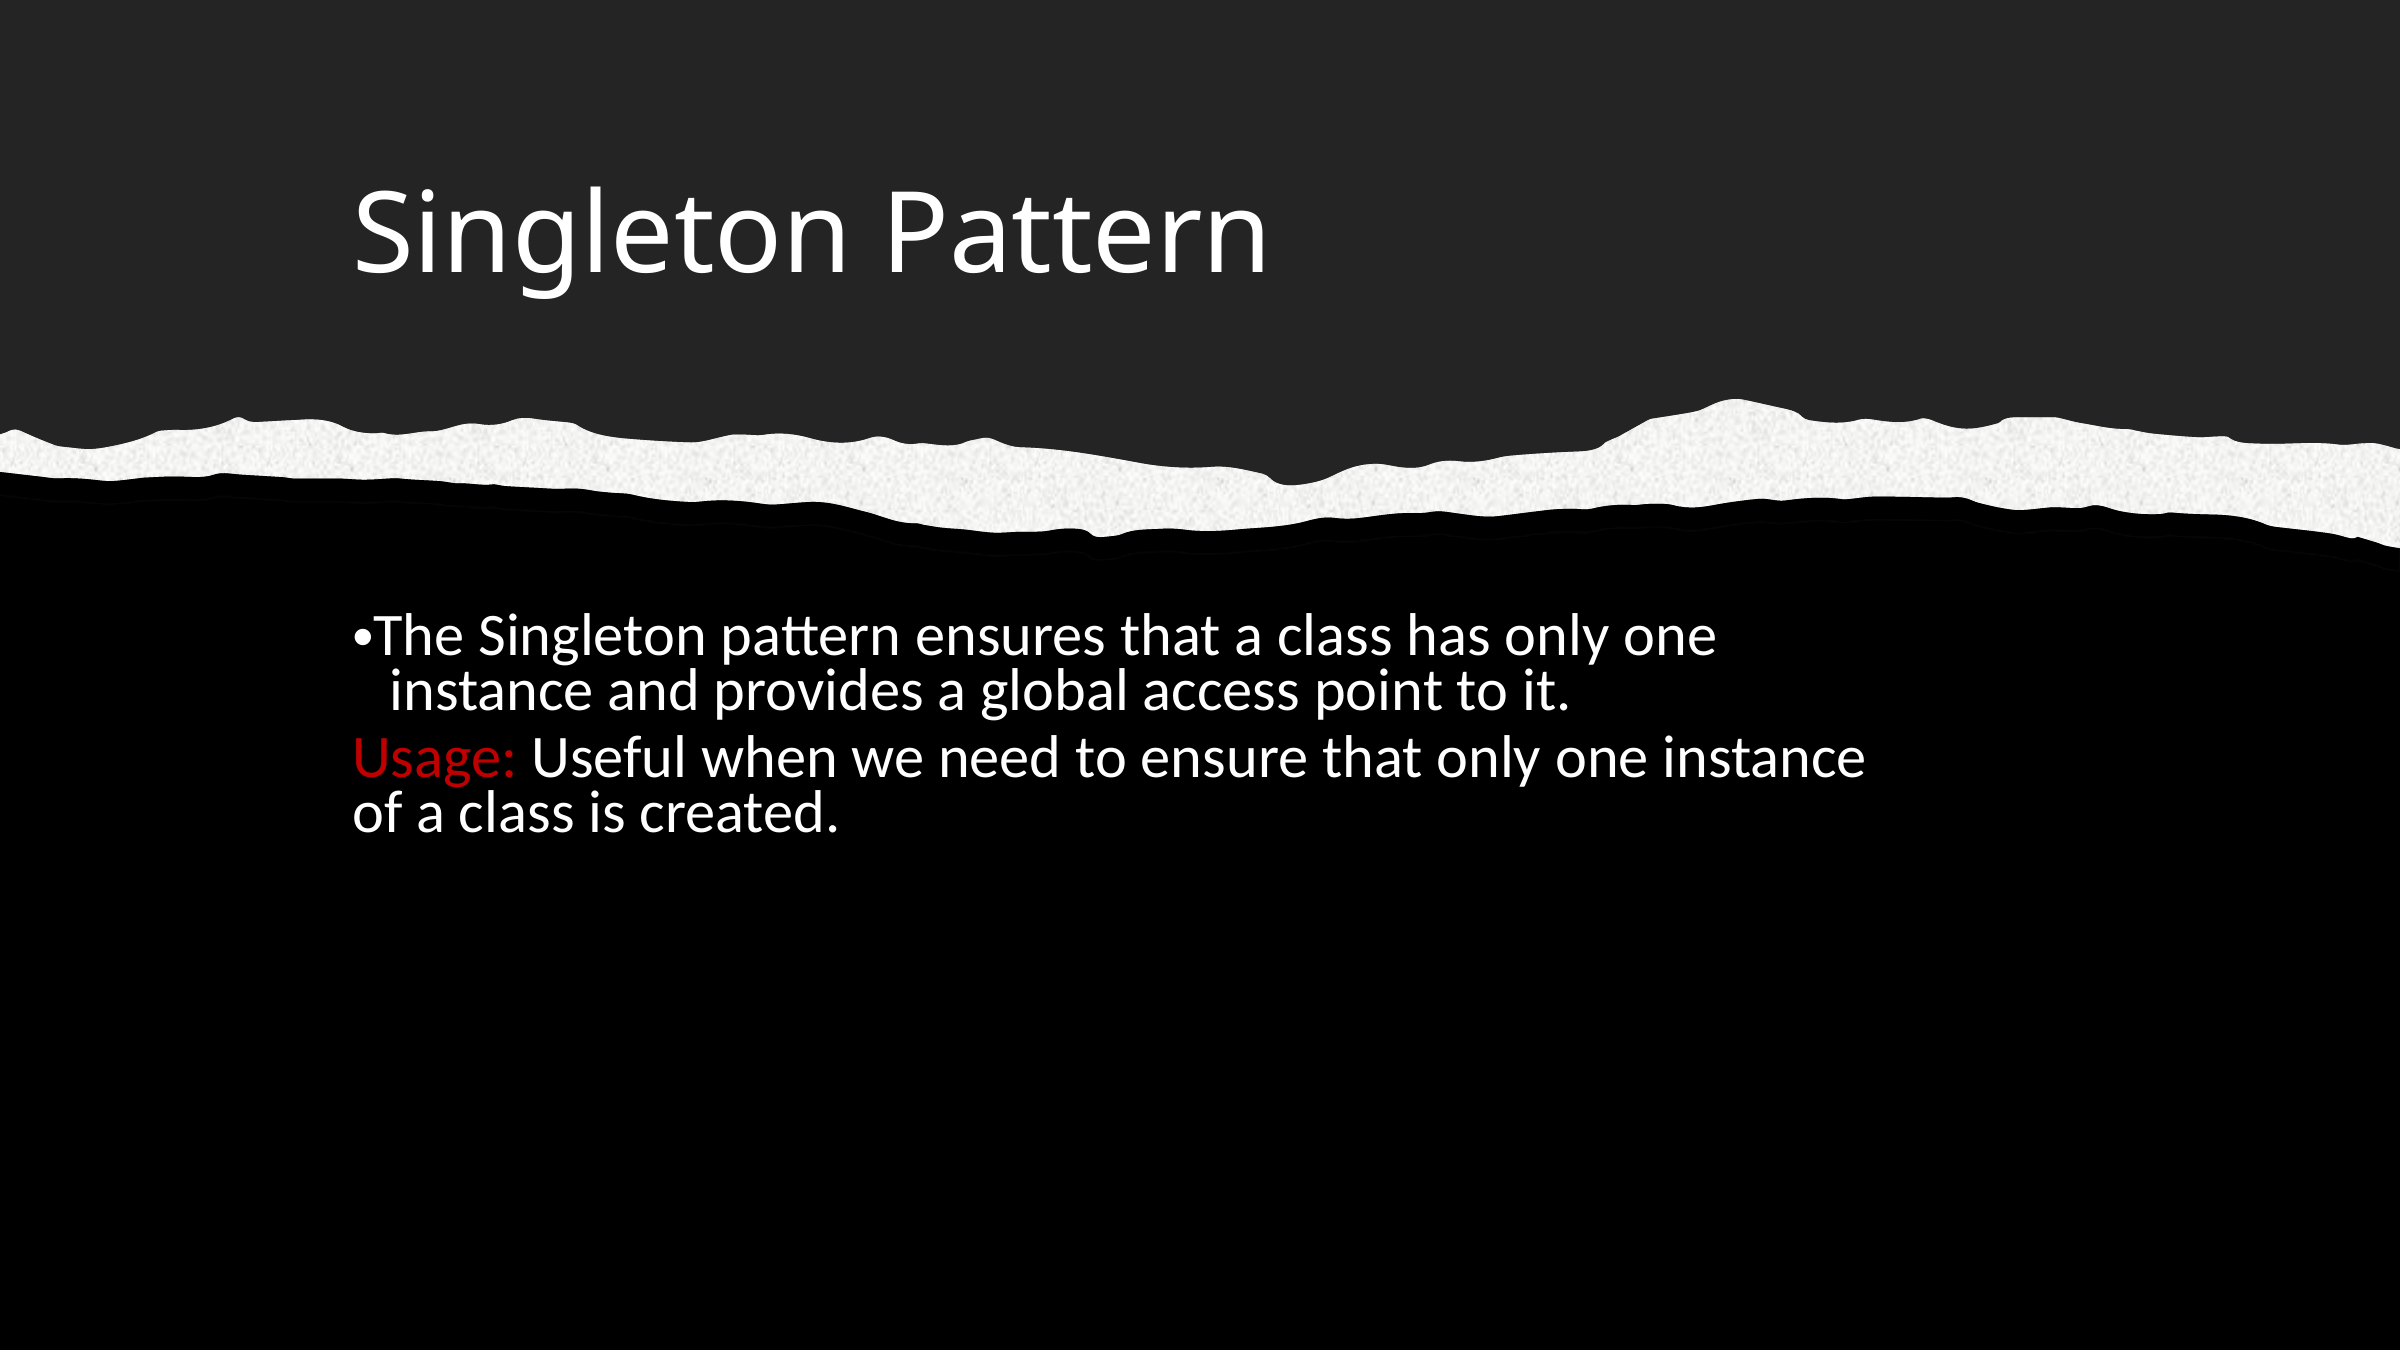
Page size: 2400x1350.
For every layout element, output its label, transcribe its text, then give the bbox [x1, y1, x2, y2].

text_box The Singleton pattern ensures that a class has only one instance and provides a global access point to it. Usage: Useful when we need to ensure that only one instance of a class is created. [337, 604, 1886, 1183]
text_box Singleton Pattern [337, 154, 1886, 399]
text_box [0, 0, 2400, 1350]
